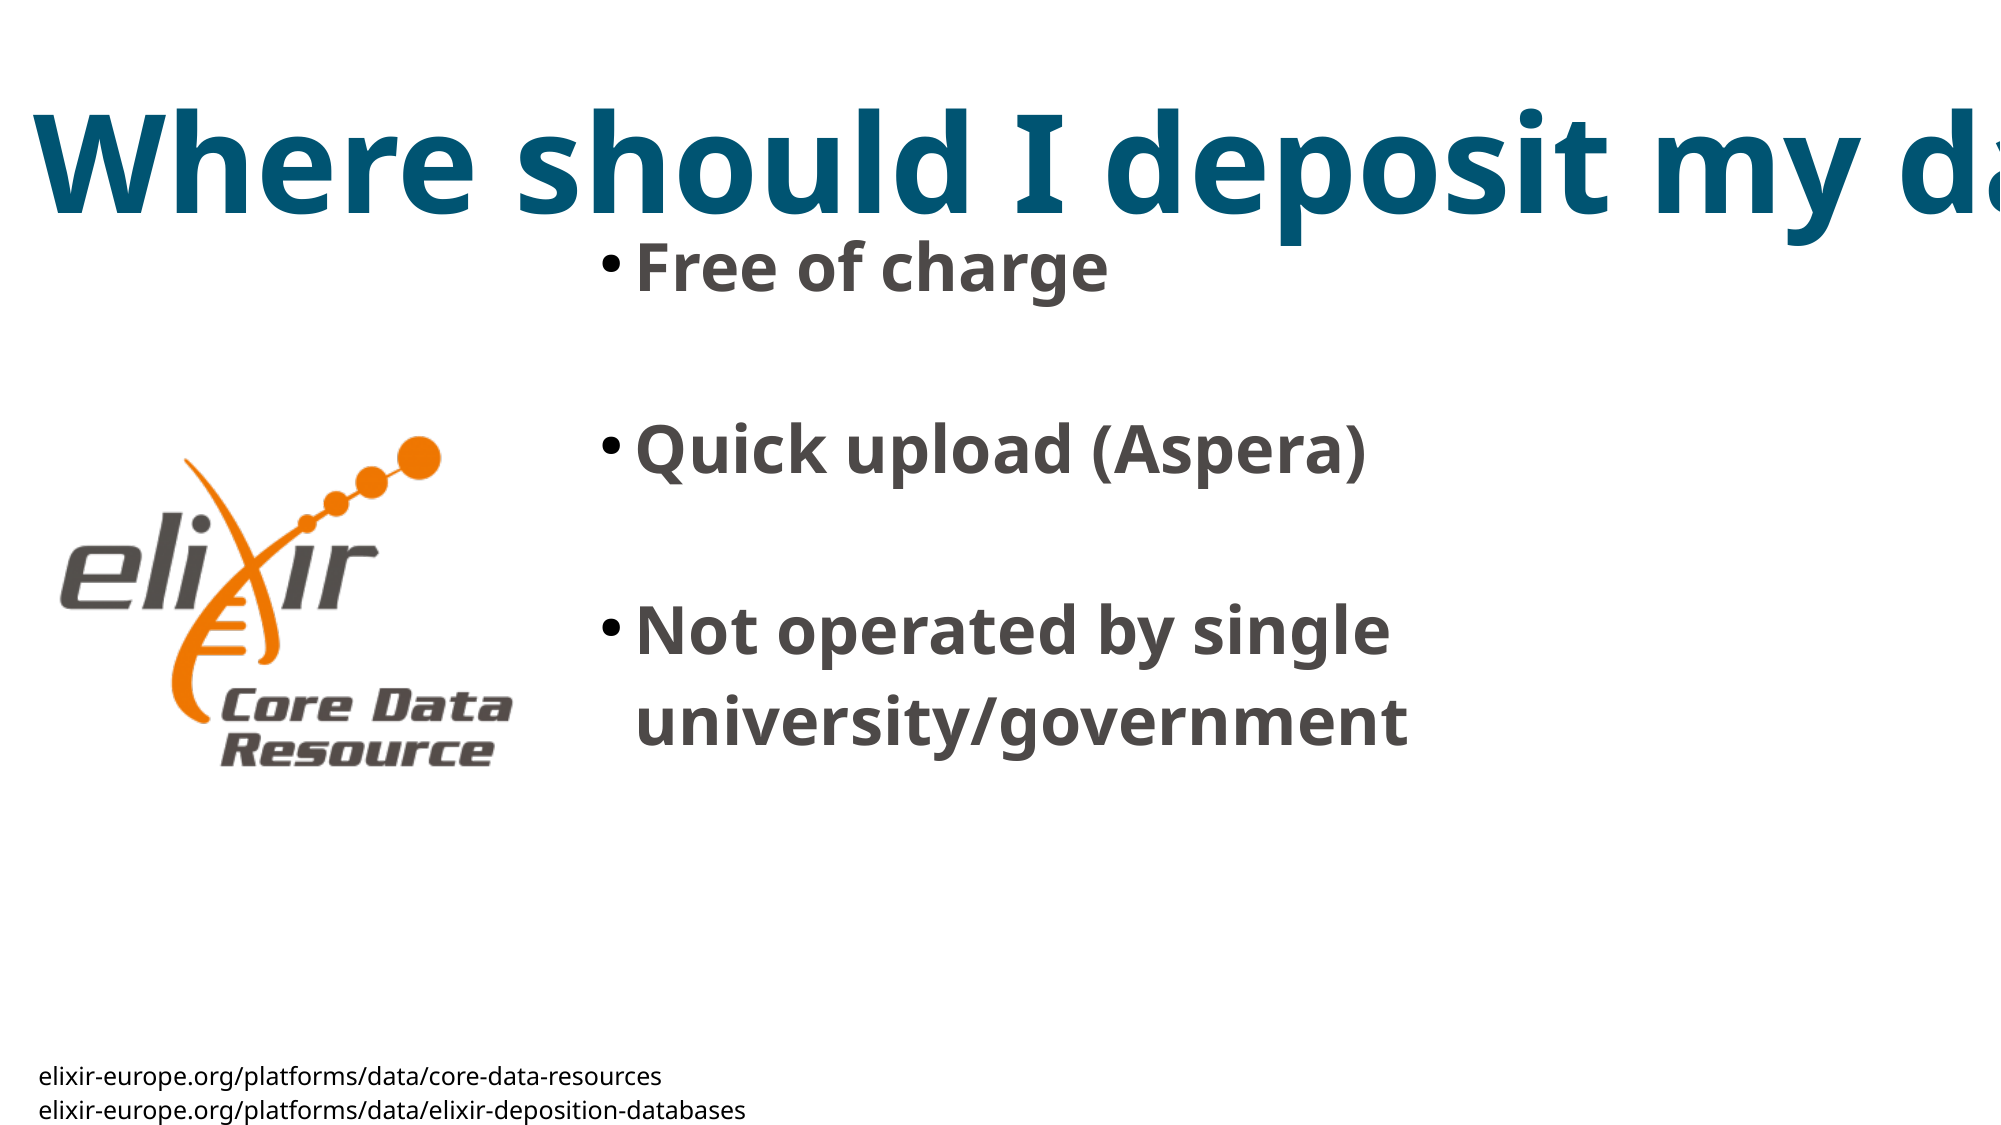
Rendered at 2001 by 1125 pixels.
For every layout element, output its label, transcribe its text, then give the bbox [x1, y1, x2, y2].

text_box Where should I deposit my data? [18, 59, 1982, 212]
text_box elixir-europe.org/platforms/data/core-data-resources elixir-europe.org/platforms/data/elixir-deposition-databases [23, 1051, 671, 1116]
text_box Free of charge Quick upload (Aspera) Not operated by single university/government [584, 213, 1967, 1029]
picture [41, 420, 533, 780]
